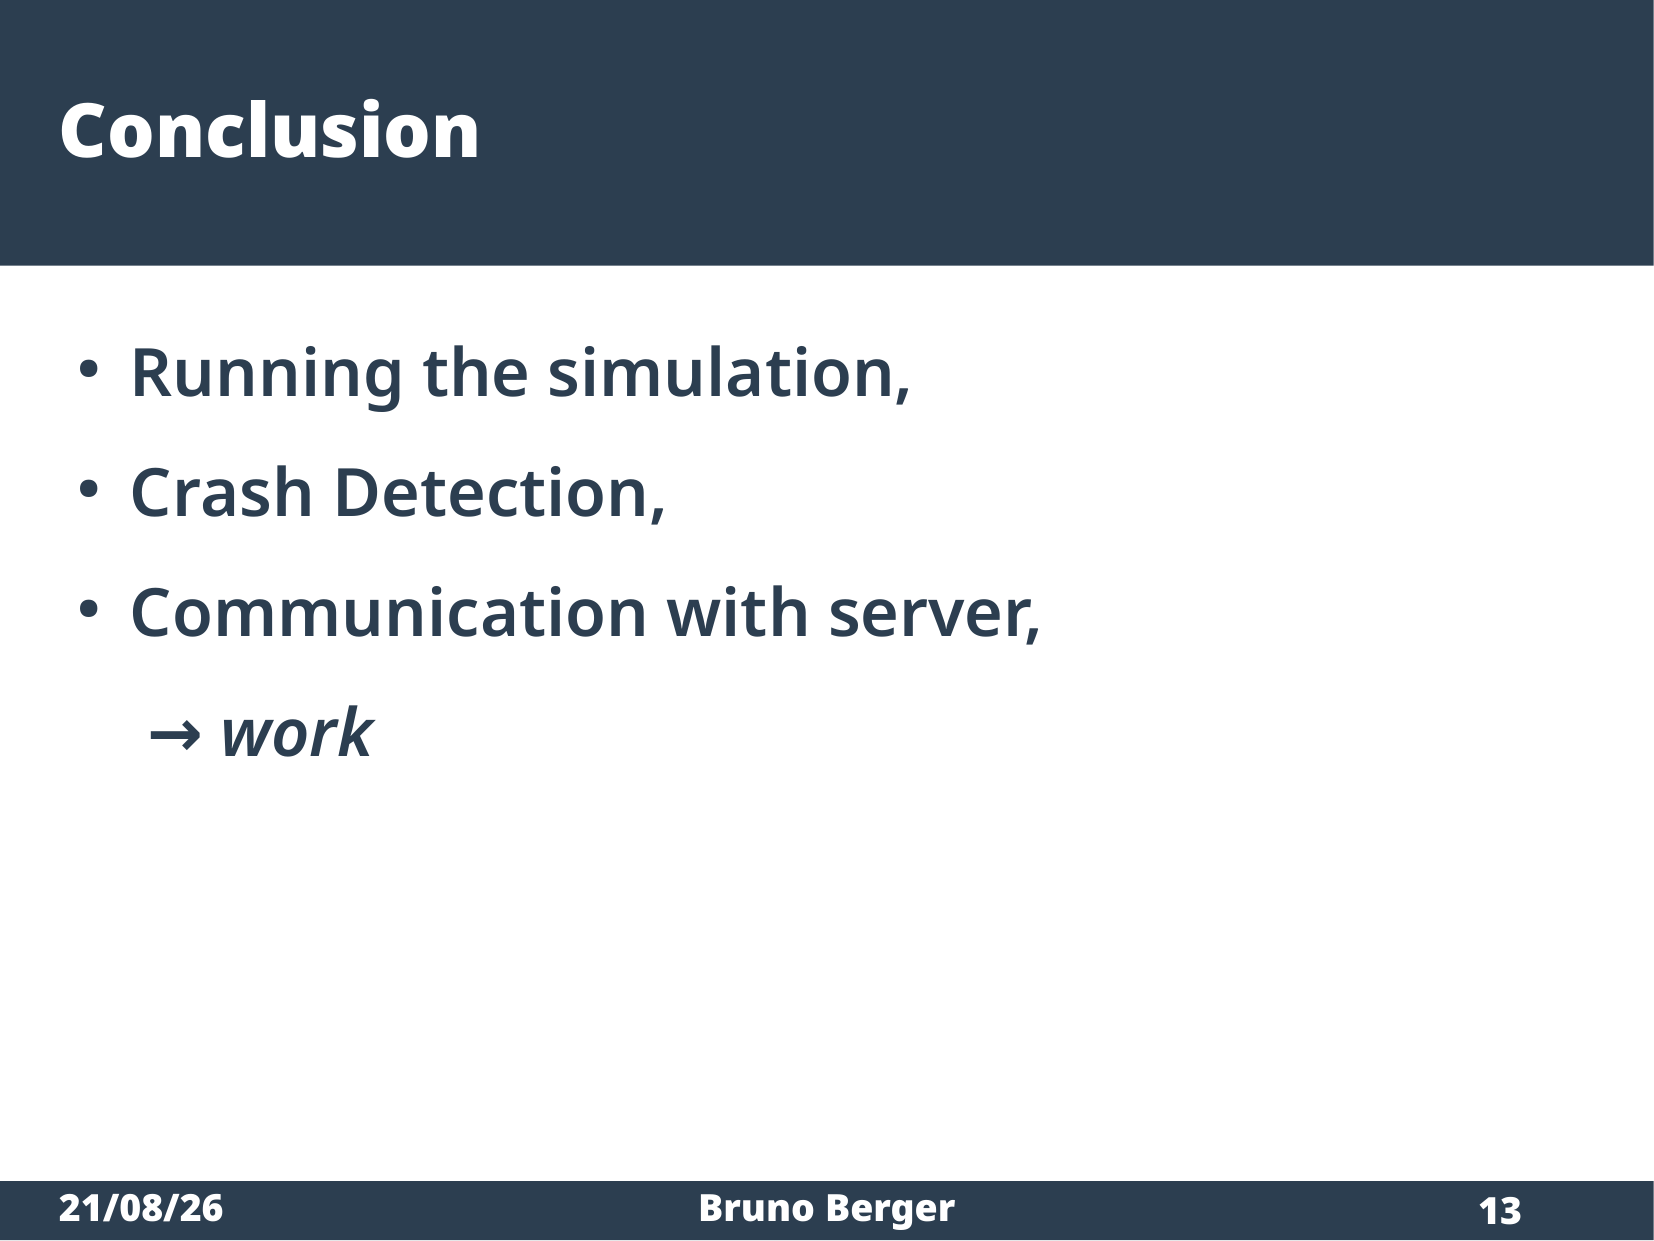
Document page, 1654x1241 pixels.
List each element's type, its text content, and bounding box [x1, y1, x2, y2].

title Conclusion [59, 49, 1595, 207]
list Running the simulation, Crash Detection, Communication with server, → work [59, 324, 1595, 1152]
